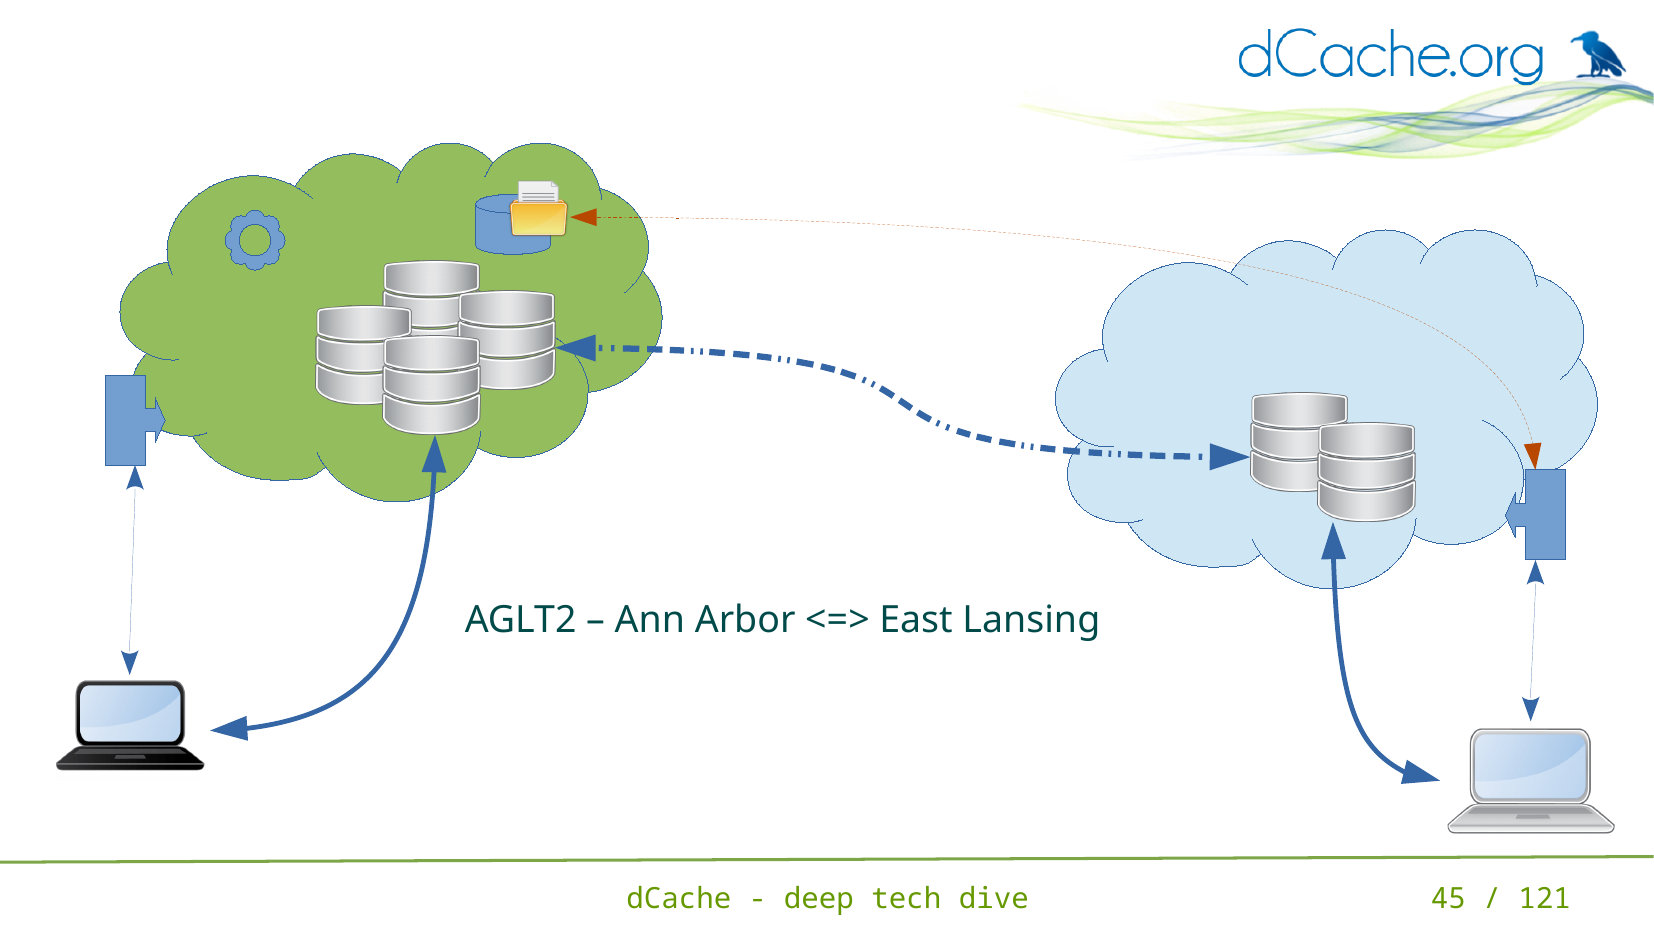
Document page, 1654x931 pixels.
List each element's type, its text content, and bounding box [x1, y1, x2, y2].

picture [506, 180, 571, 239]
picture [1250, 392, 1416, 522]
picture [49, 674, 211, 787]
text_box AGLT2 – Ann Arbor <=> East Lansing [450, 585, 1262, 646]
text_box [1055, 229, 1598, 589]
picture [956, 16, 1654, 169]
picture [1440, 721, 1622, 841]
text_box [105, 143, 663, 502]
picture [315, 260, 556, 436]
